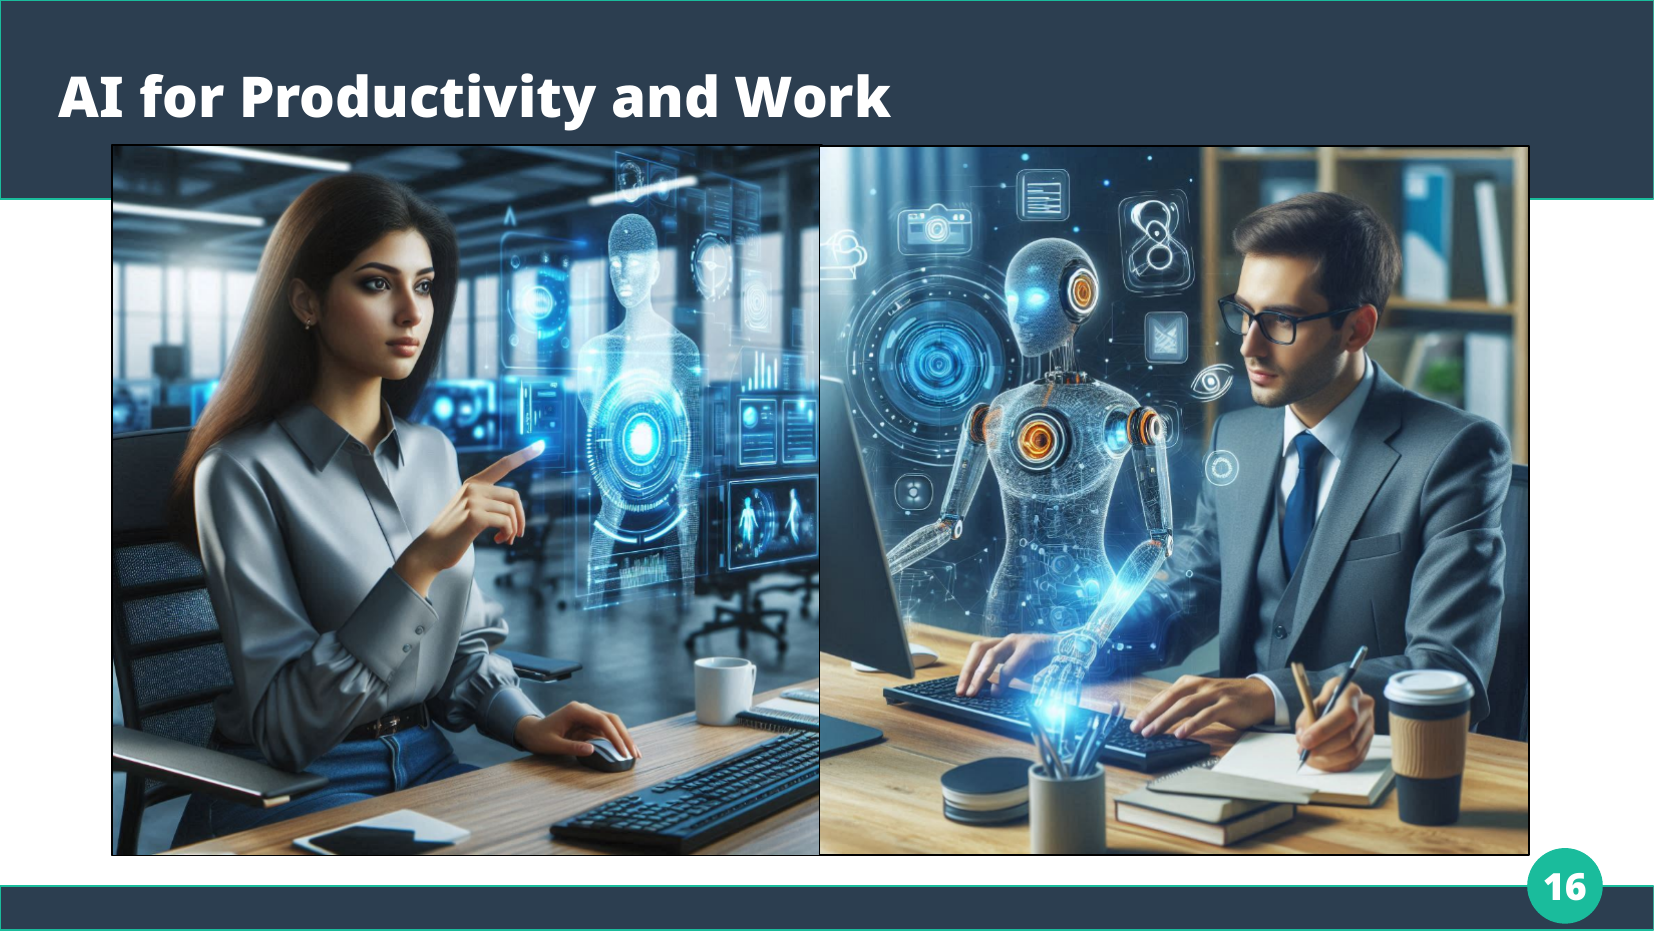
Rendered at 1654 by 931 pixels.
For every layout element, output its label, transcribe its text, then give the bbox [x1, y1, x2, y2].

picture [820, 146, 1529, 855]
title AI for Productivity and Work [59, 37, 1595, 156]
picture [112, 146, 819, 855]
